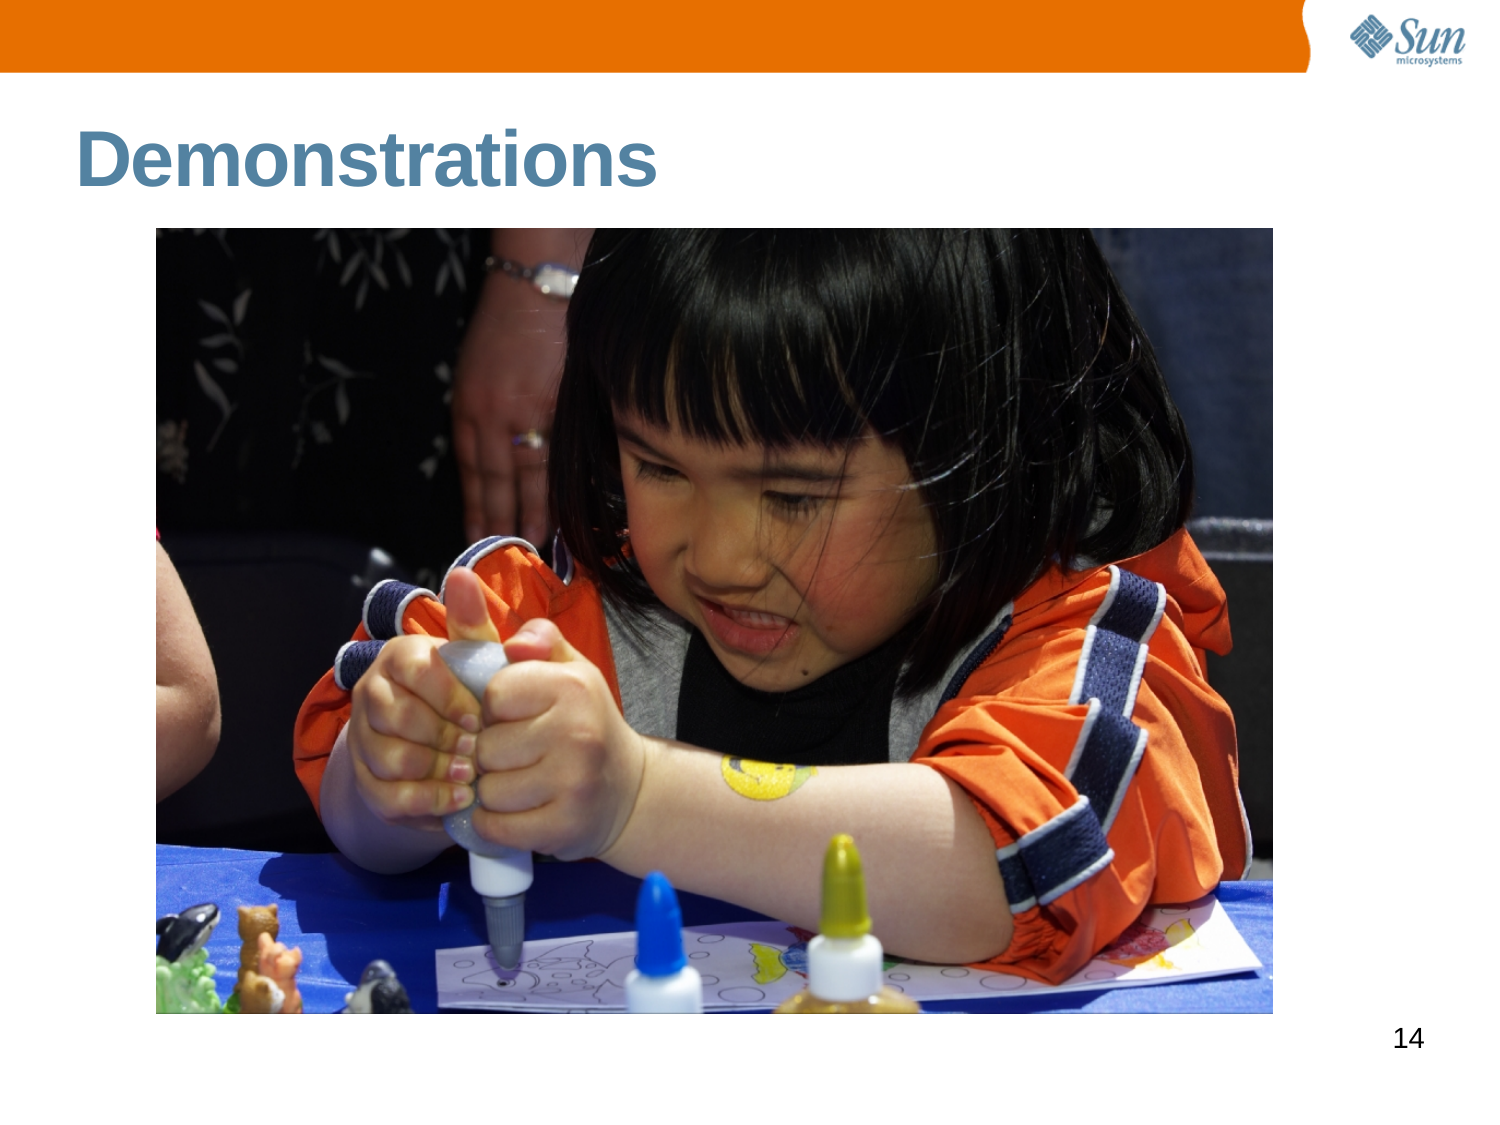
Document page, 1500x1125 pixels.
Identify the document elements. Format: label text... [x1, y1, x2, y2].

title Demonstrations [75, 122, 1438, 228]
picture [0, 0, 1500, 75]
picture [156, 228, 1273, 1014]
